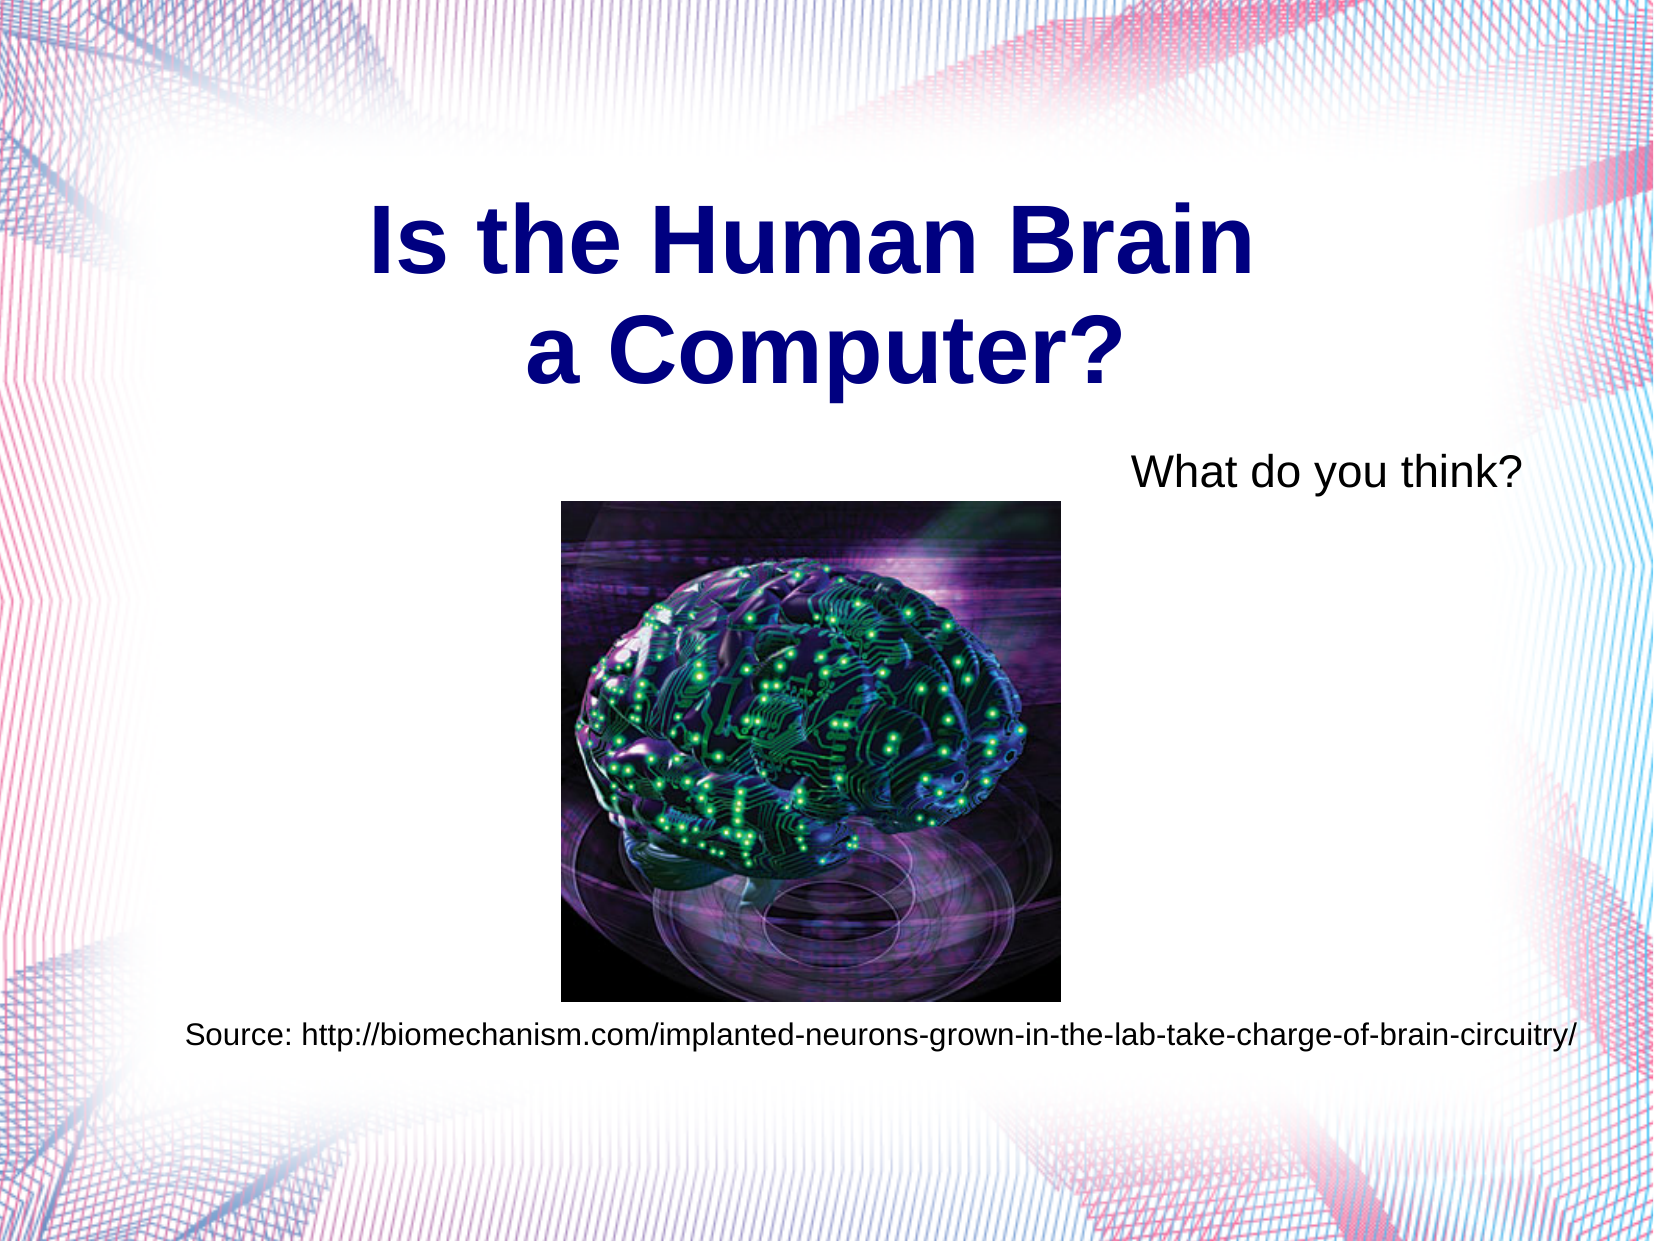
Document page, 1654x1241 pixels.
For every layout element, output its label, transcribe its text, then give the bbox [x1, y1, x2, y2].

text_box Source: http://biomechanism.com/implanted-neurons-grown-in-the-lab-take-charge-of-brain-circuitry/ [118, 1009, 1595, 1097]
title Is the Human Brain a Computer? [82, 185, 1571, 404]
picture [0, 0, 1654, 1241]
text_box What do you think? [1116, 439, 1566, 505]
